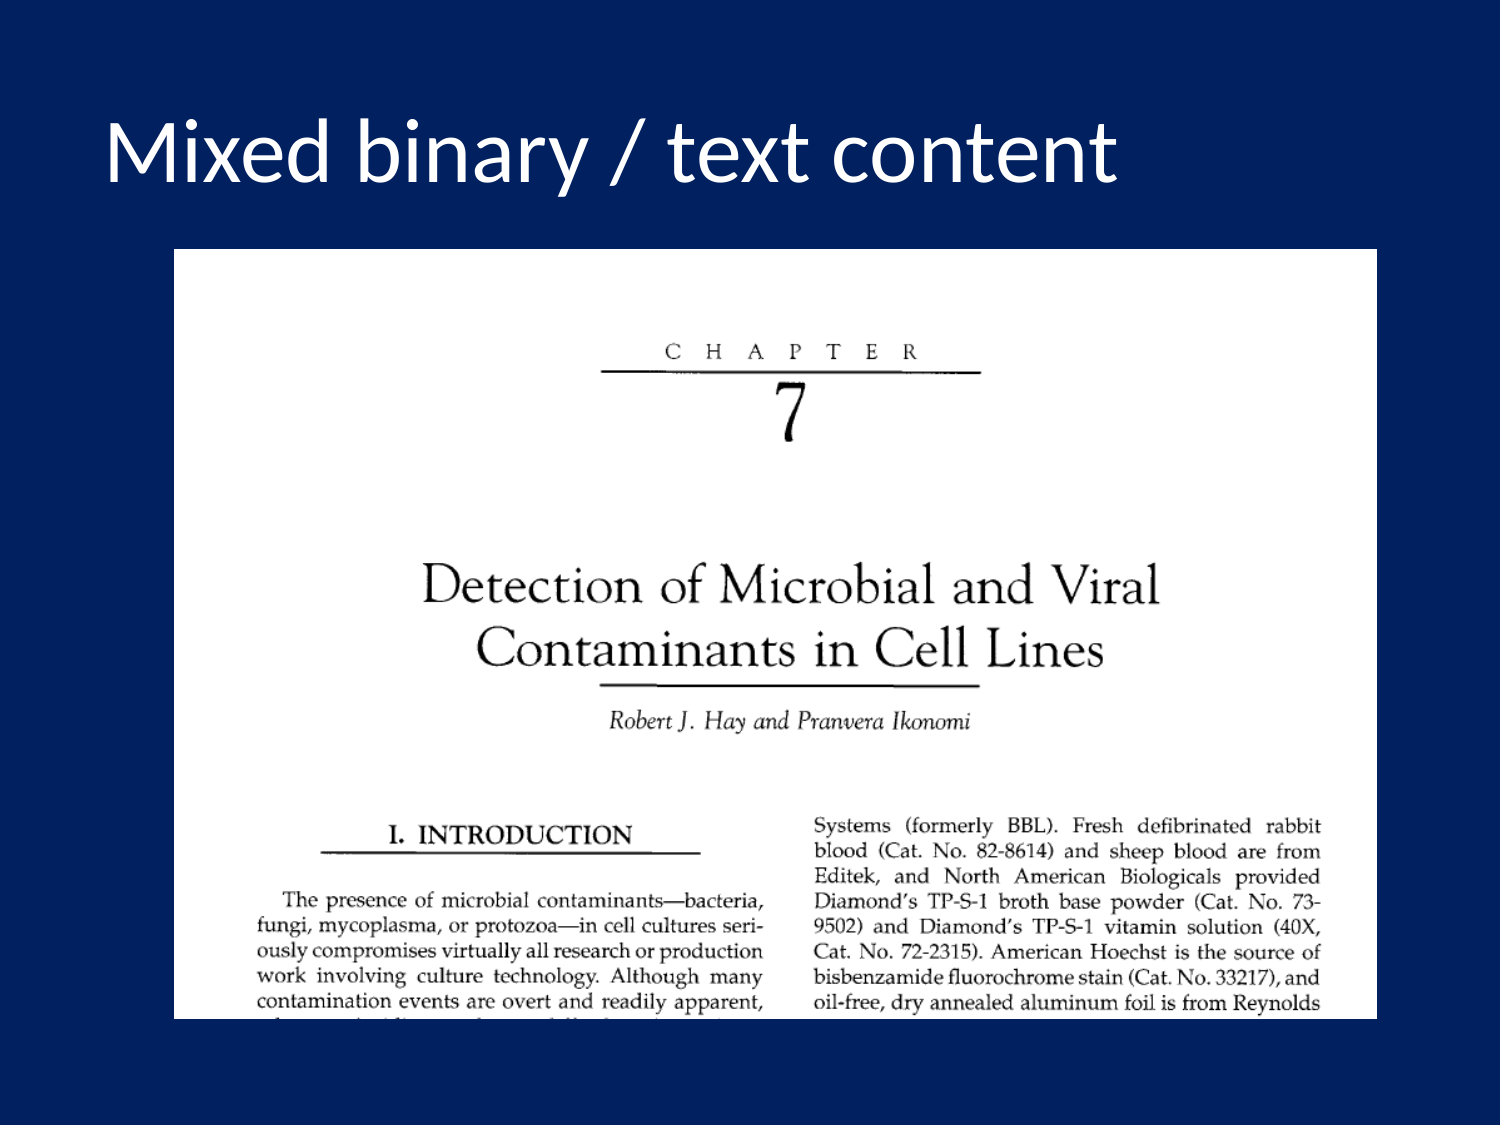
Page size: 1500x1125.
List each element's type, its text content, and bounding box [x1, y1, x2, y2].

text_box Mixed binary / text content [88, 82, 1416, 209]
picture [174, 249, 1377, 1019]
